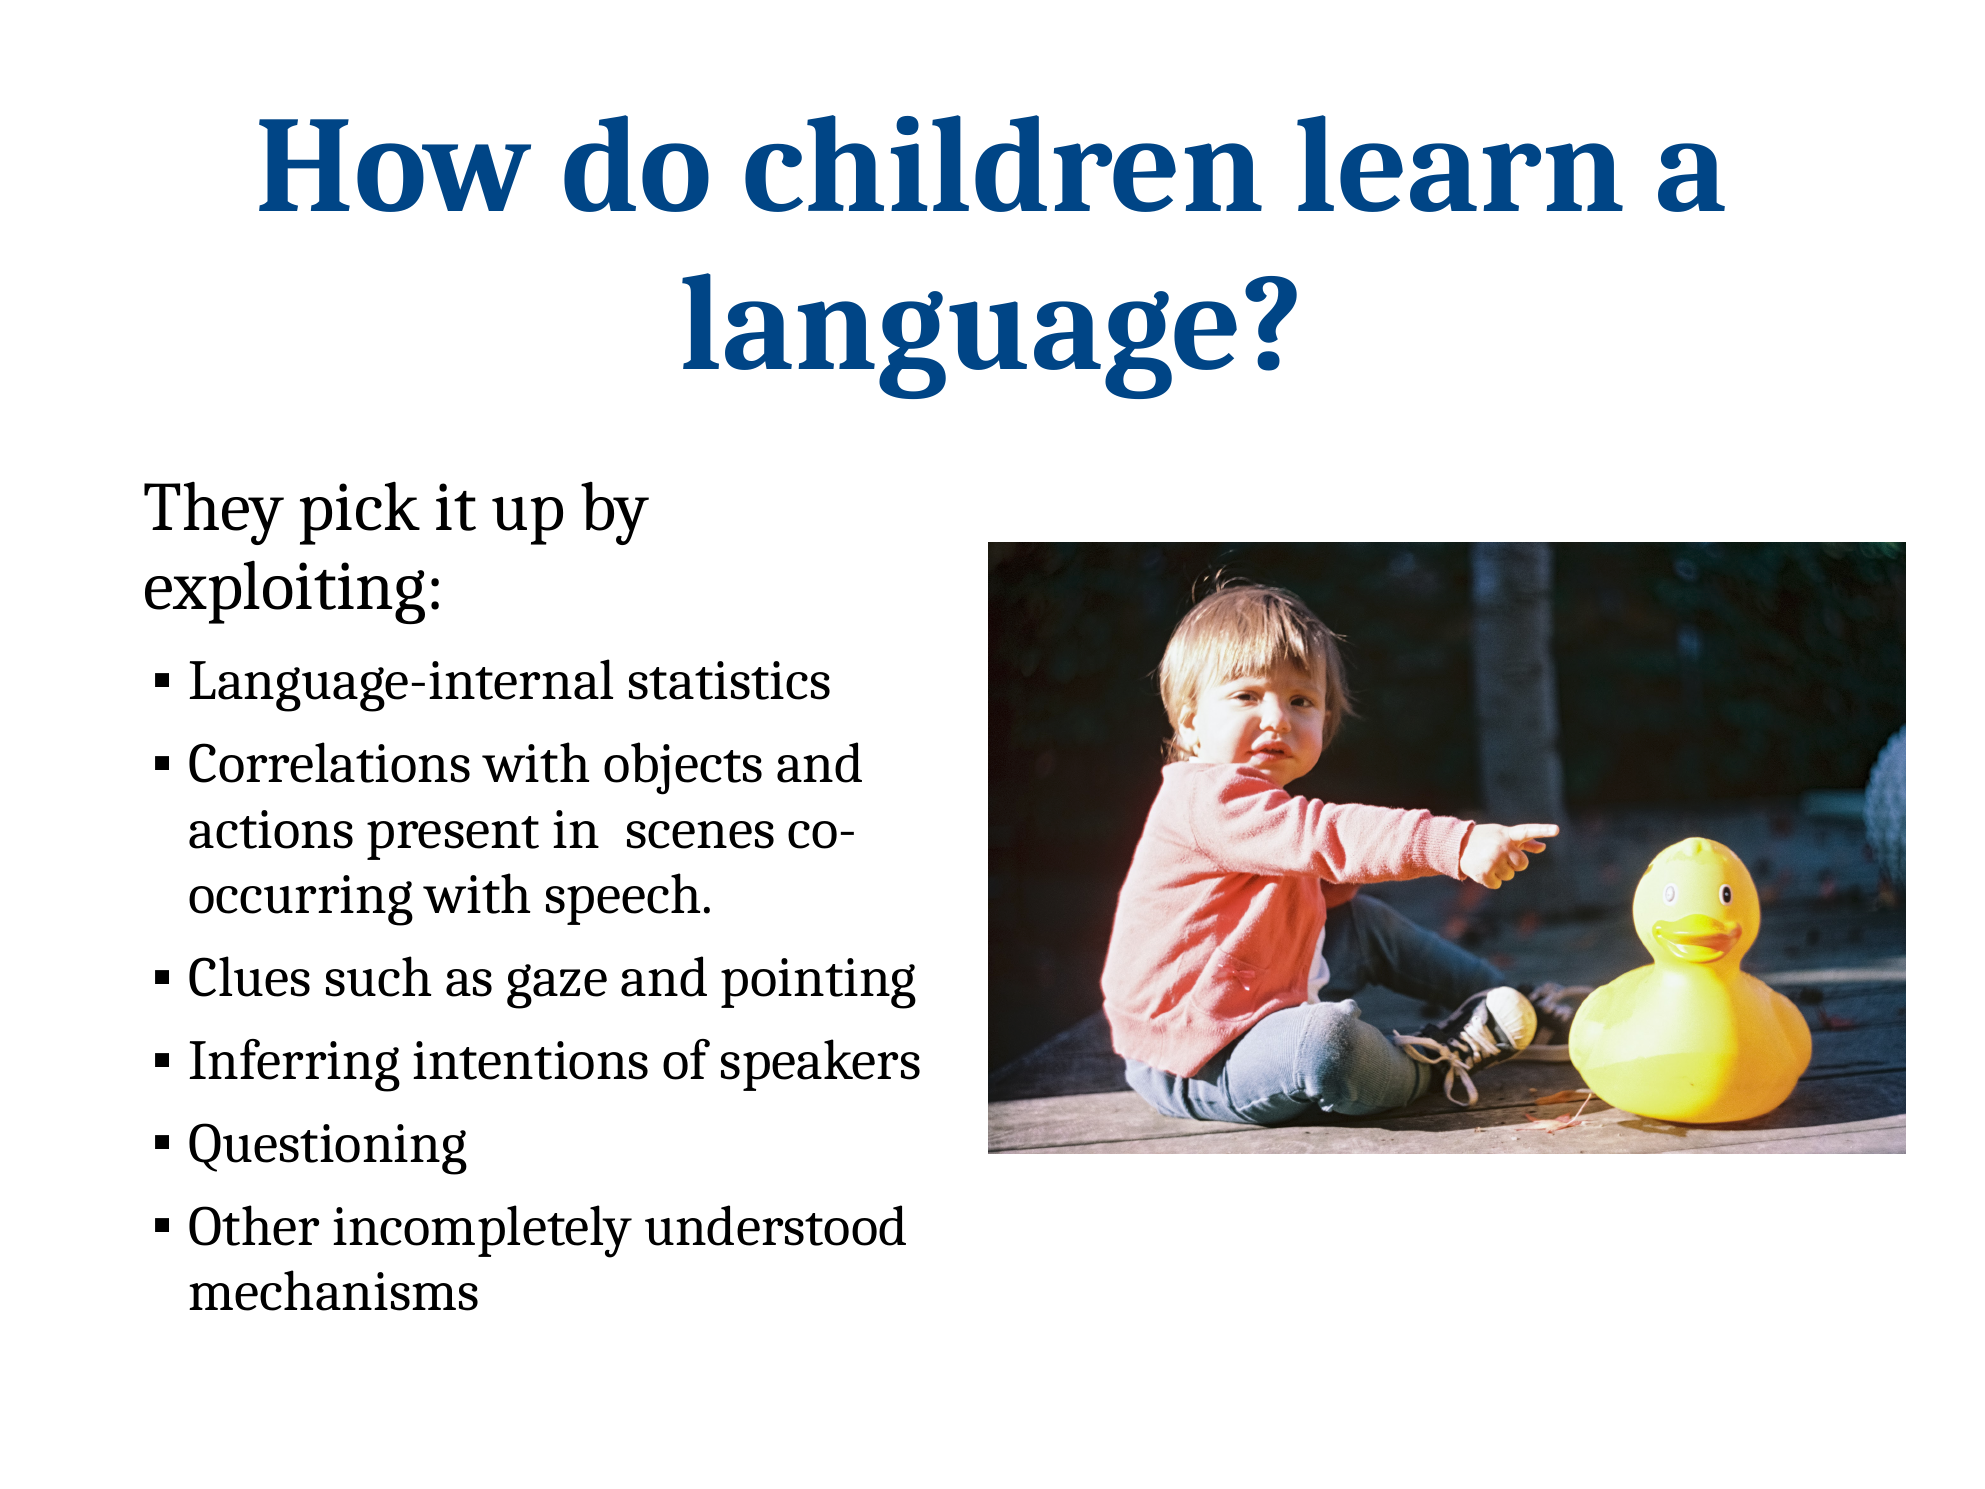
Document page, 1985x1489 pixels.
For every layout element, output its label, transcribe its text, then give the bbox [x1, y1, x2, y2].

list They pick it up by exploiting: Language-internal statistics Correlations with objects and actions present in scenes co-occurring with speech. Clues such as gaze and pointing Inferring intentions of speakers Questioning Other incompletely understood mechanisms [99, 467, 952, 1331]
title How do children learn a language? [99, 59, 1885, 432]
picture [988, 542, 1906, 1154]
